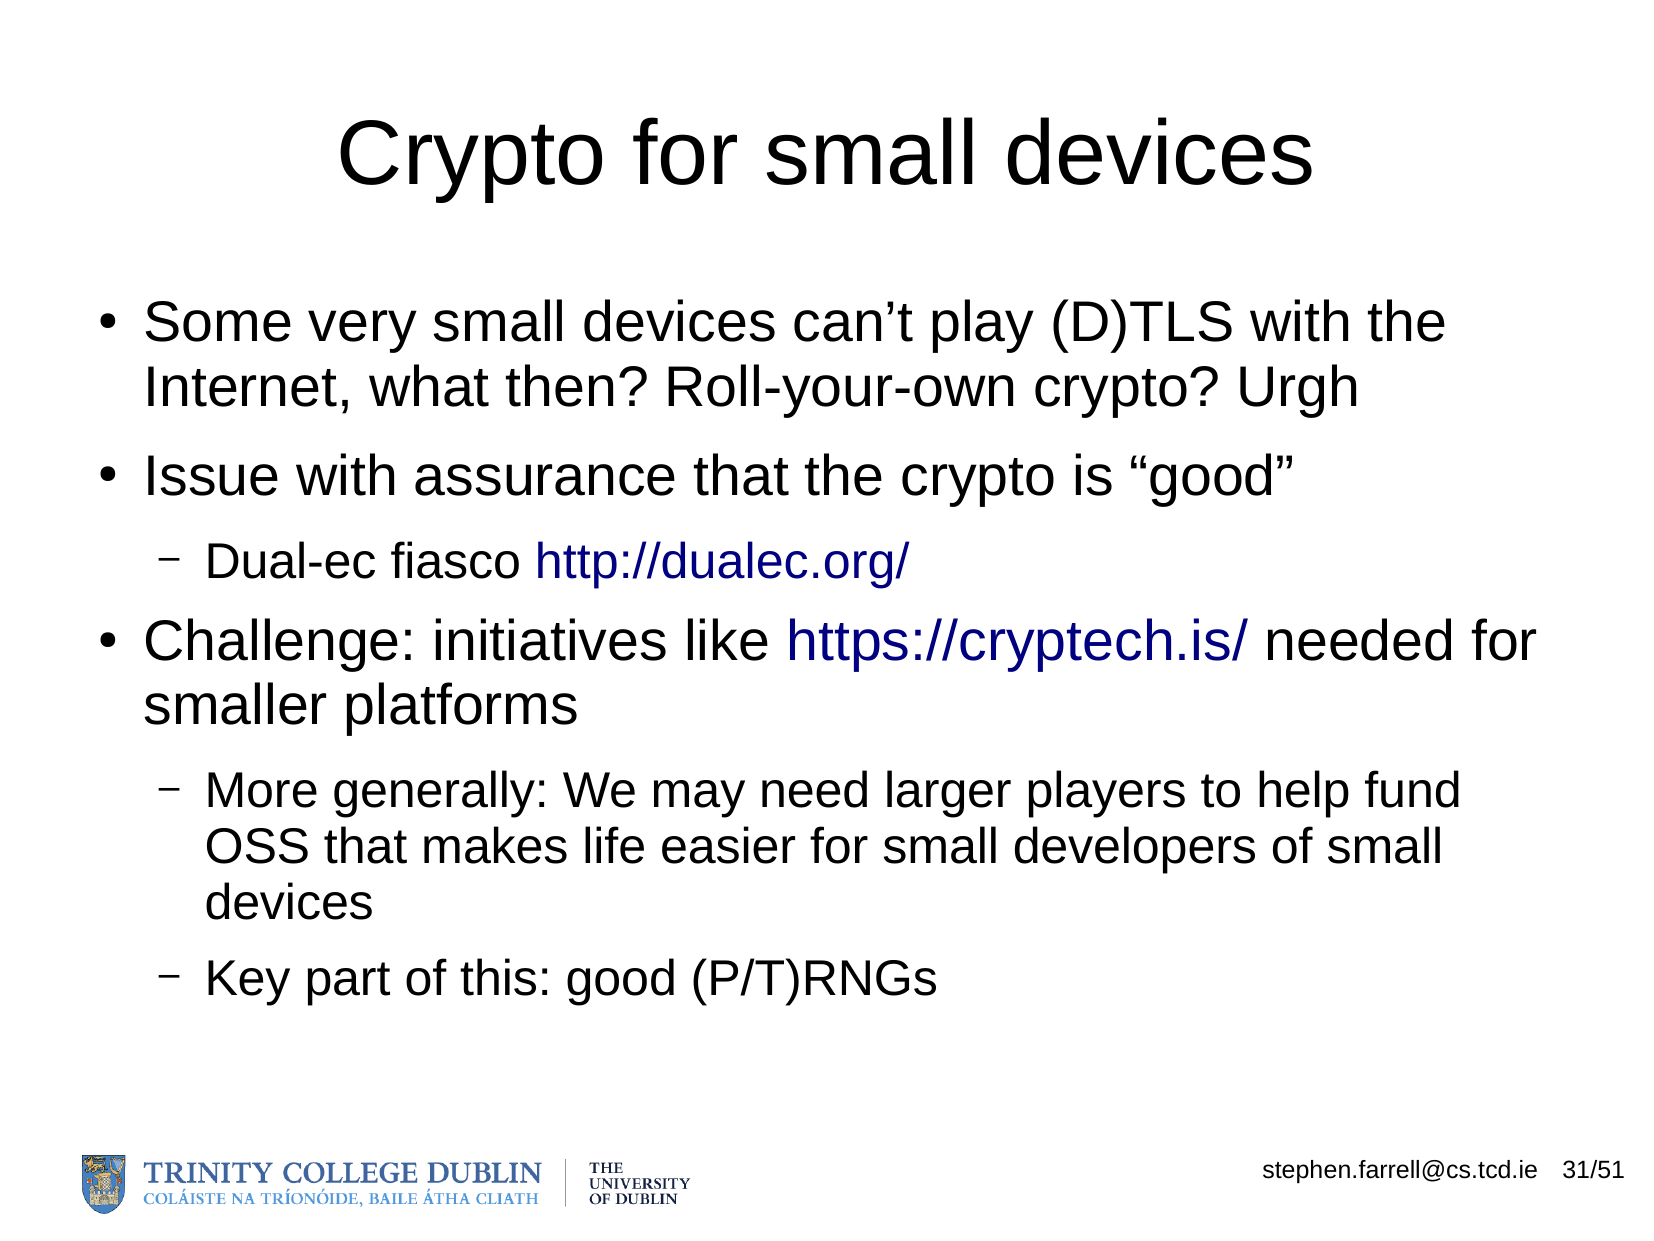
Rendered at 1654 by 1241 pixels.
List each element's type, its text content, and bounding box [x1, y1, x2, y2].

picture [82, 1155, 694, 1214]
list Some very small devices can’t play (D)TLS with the Internet, what then? Roll-your-own crypto? Urgh Issue with assurance that the crypto is “good” Dual-ec fiasco http://dualec.org/ Challenge: initiatives like https://cryptech.is/ needed for smaller platforms More generally: We may need larger players to help fund OSS that makes life easier for small developers of small devices Key part of this: good (P/T)RNGs [82, 290, 1571, 1010]
title Crypto for small devices [82, 49, 1571, 257]
